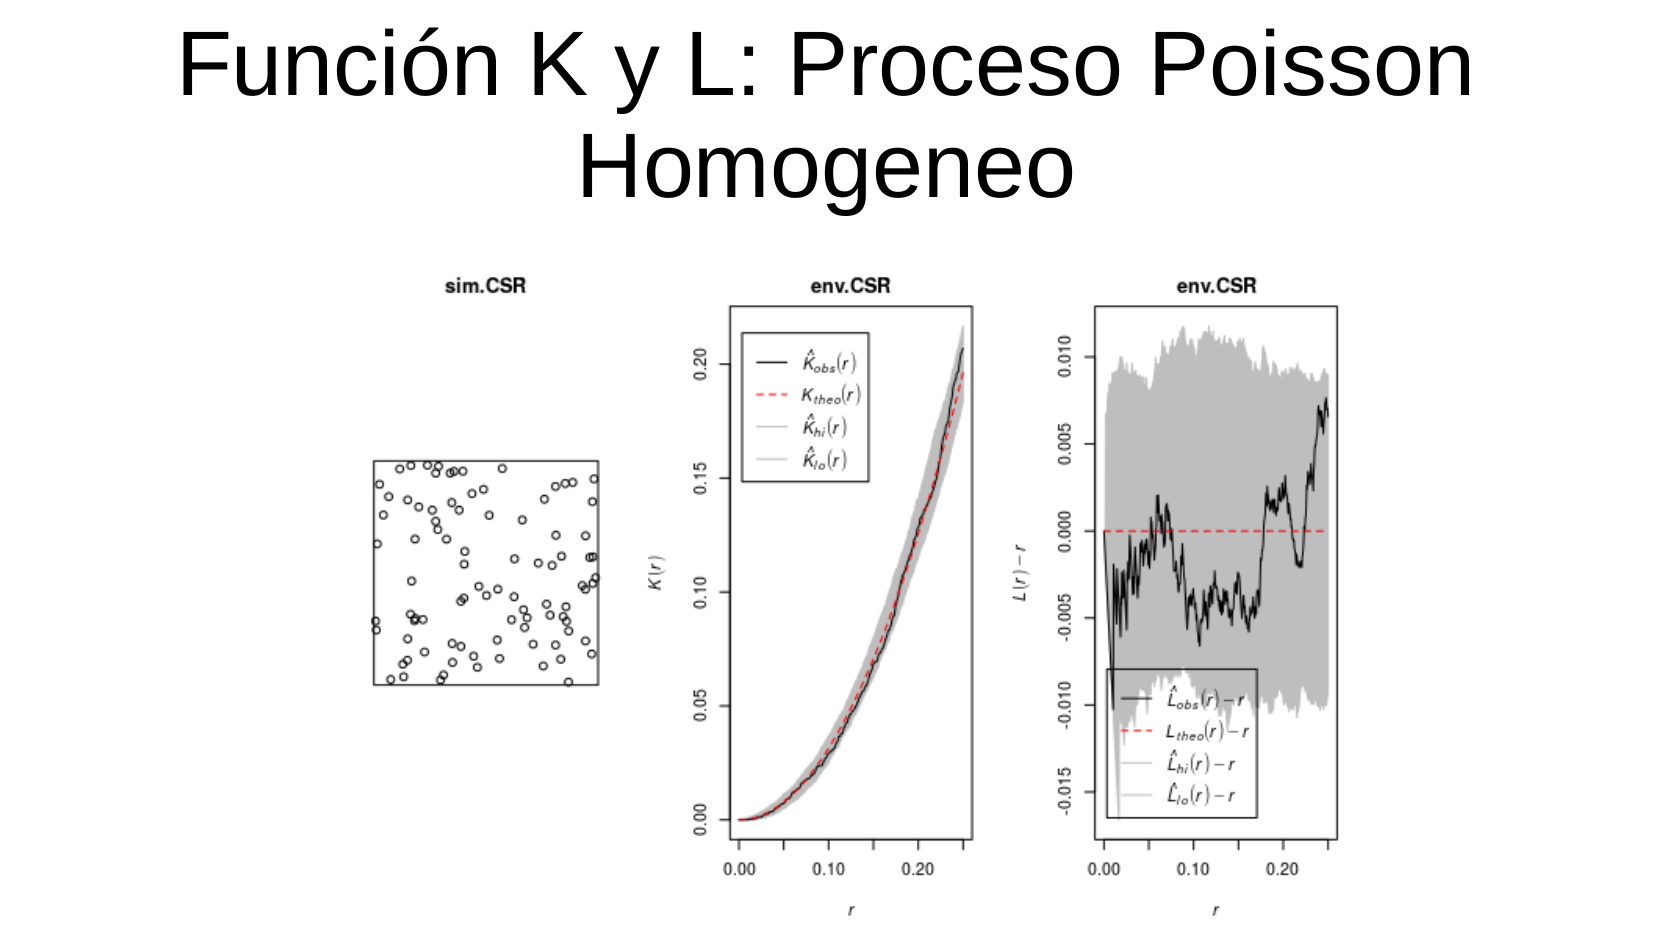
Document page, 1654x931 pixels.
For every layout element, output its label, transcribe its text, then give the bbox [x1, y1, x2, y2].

title Función K y L: Proceso Poisson Homogeneo [82, 12, 1571, 218]
picture [284, 265, 1379, 931]
